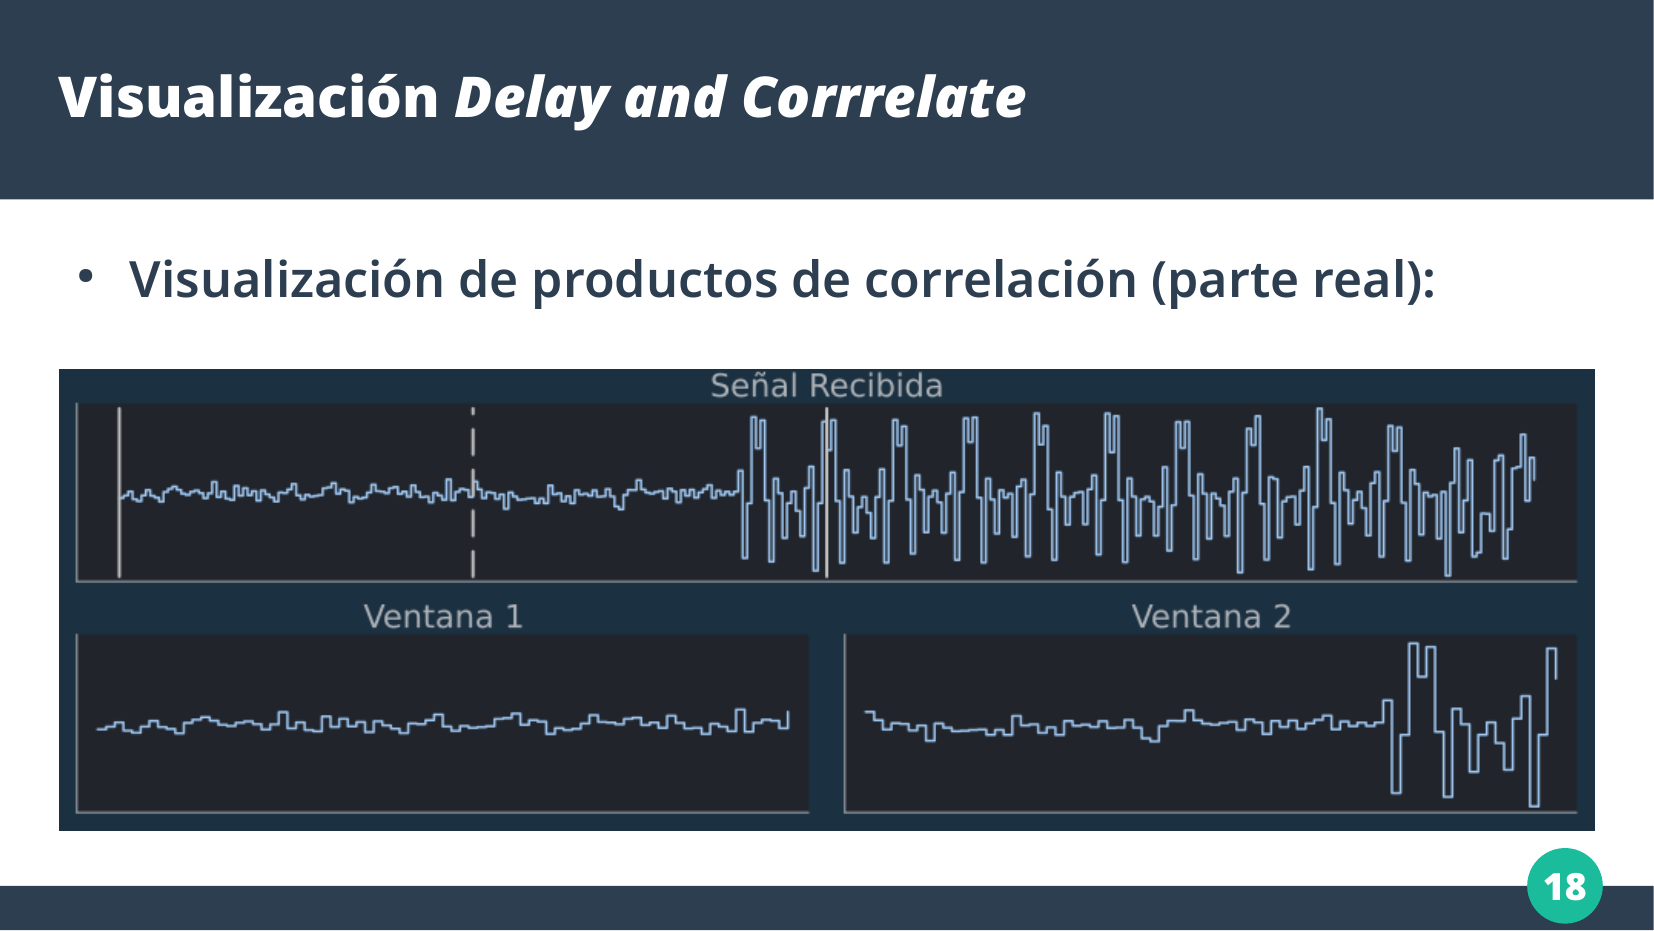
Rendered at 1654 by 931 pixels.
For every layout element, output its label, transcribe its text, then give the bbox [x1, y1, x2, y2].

list Visualización de productos de correlación (parte real): [59, 243, 1595, 338]
picture [59, 369, 1595, 831]
title Visualización Delay and Corrrelate [59, 37, 1595, 155]
